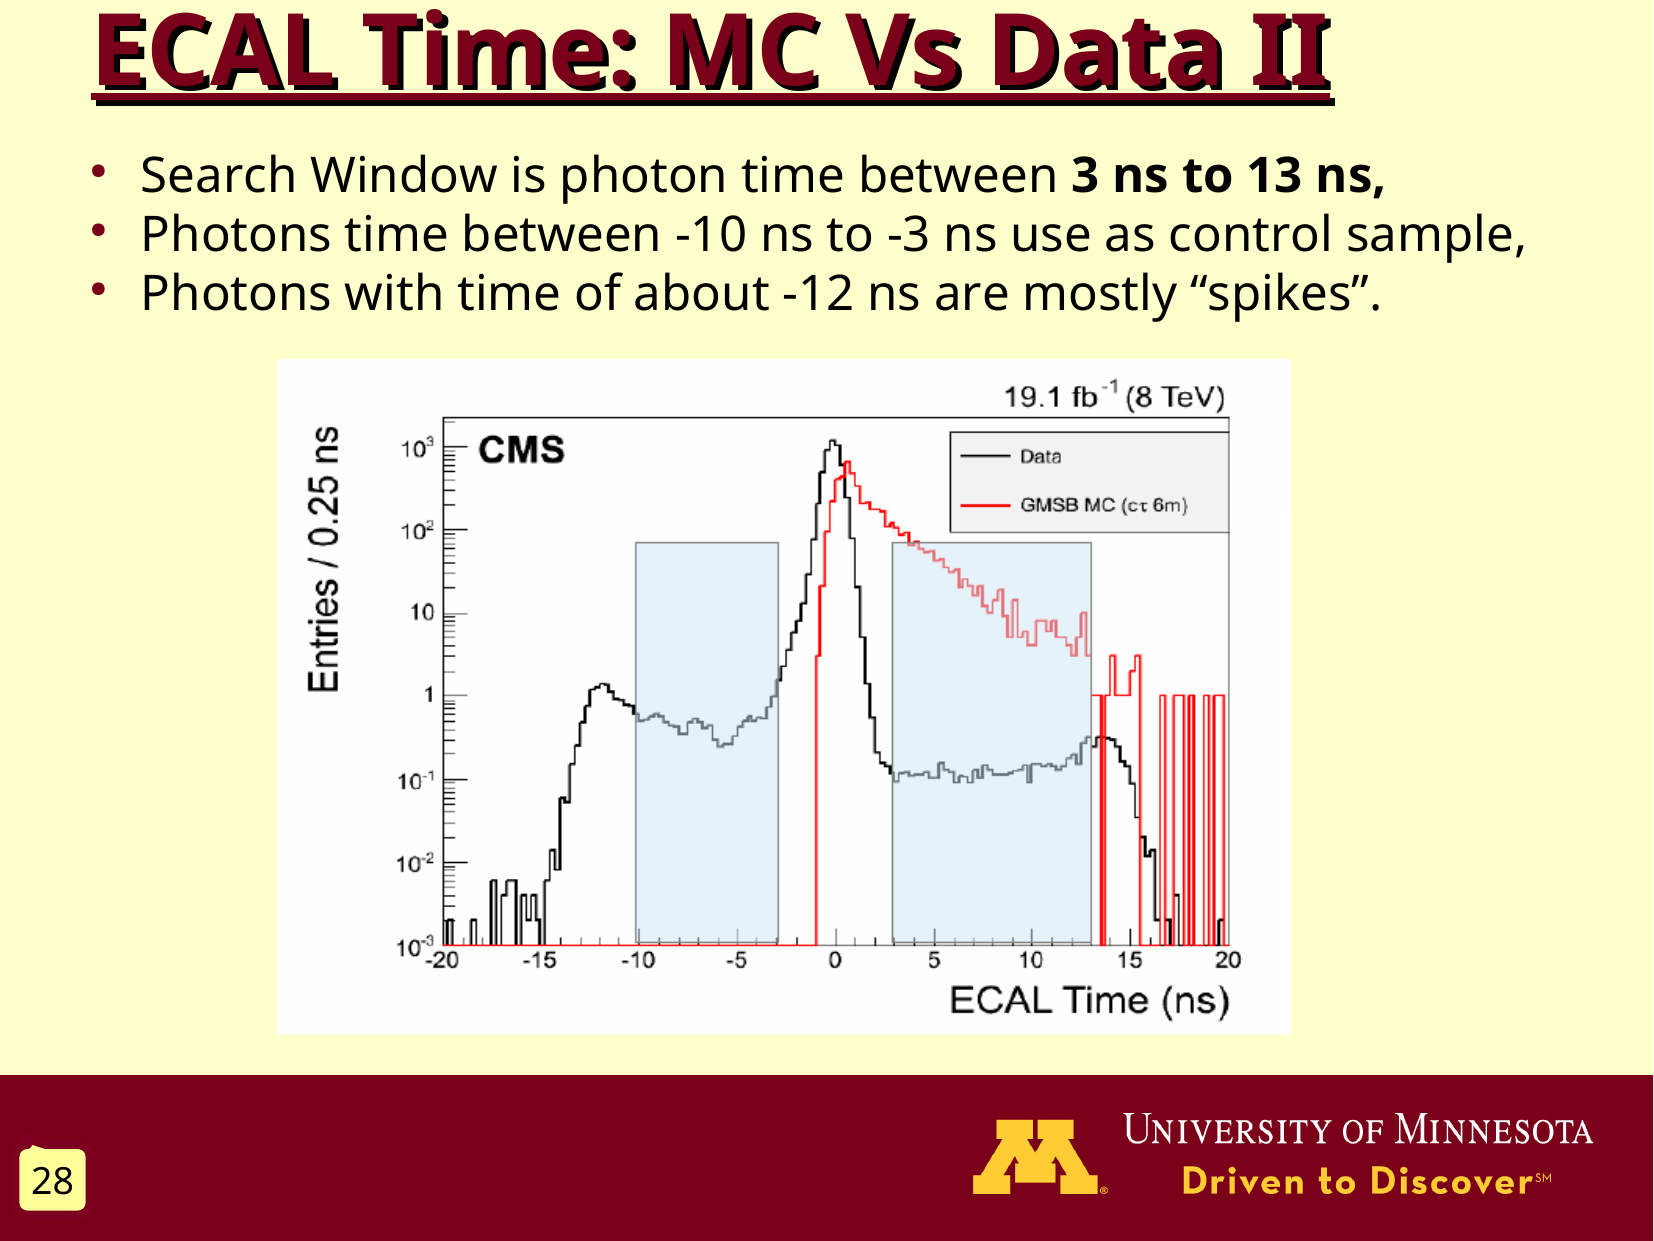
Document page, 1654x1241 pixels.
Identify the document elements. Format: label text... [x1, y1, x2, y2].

text_box 28 [15, 1137, 91, 1216]
picture [0, 1075, 1654, 1241]
title ECAL Time: MC Vs Data II [76, 0, 1546, 121]
list Search Window is photon time between 3 ns to 13 ns, Photons time between -10 ns to -3 ns use as control sample, Photons with time of about -12 ns are mostly “spikes”. [75, 135, 1591, 383]
picture [277, 359, 1291, 1036]
